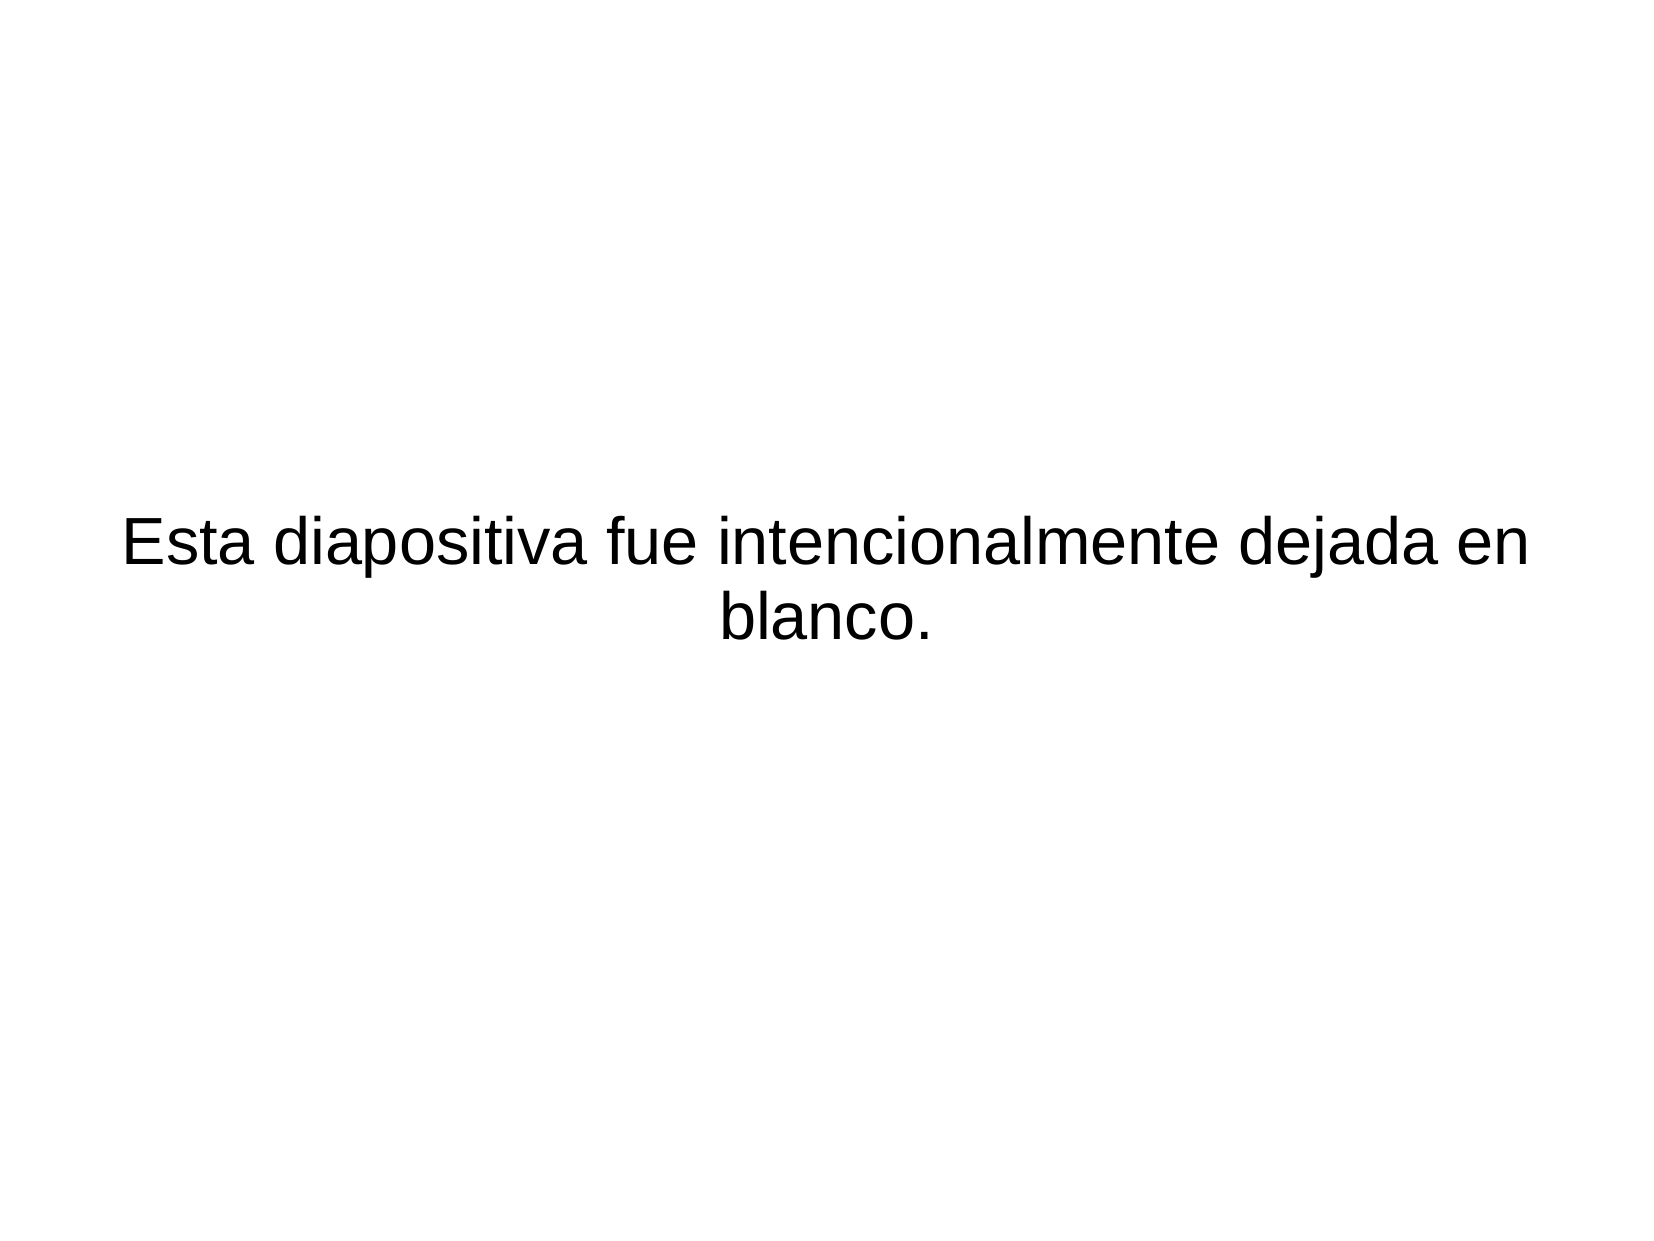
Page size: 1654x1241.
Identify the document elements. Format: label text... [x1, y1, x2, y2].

subtitle Esta diapositiva fue intencionalmente dejada en blanco. [82, 49, 1571, 1109]
